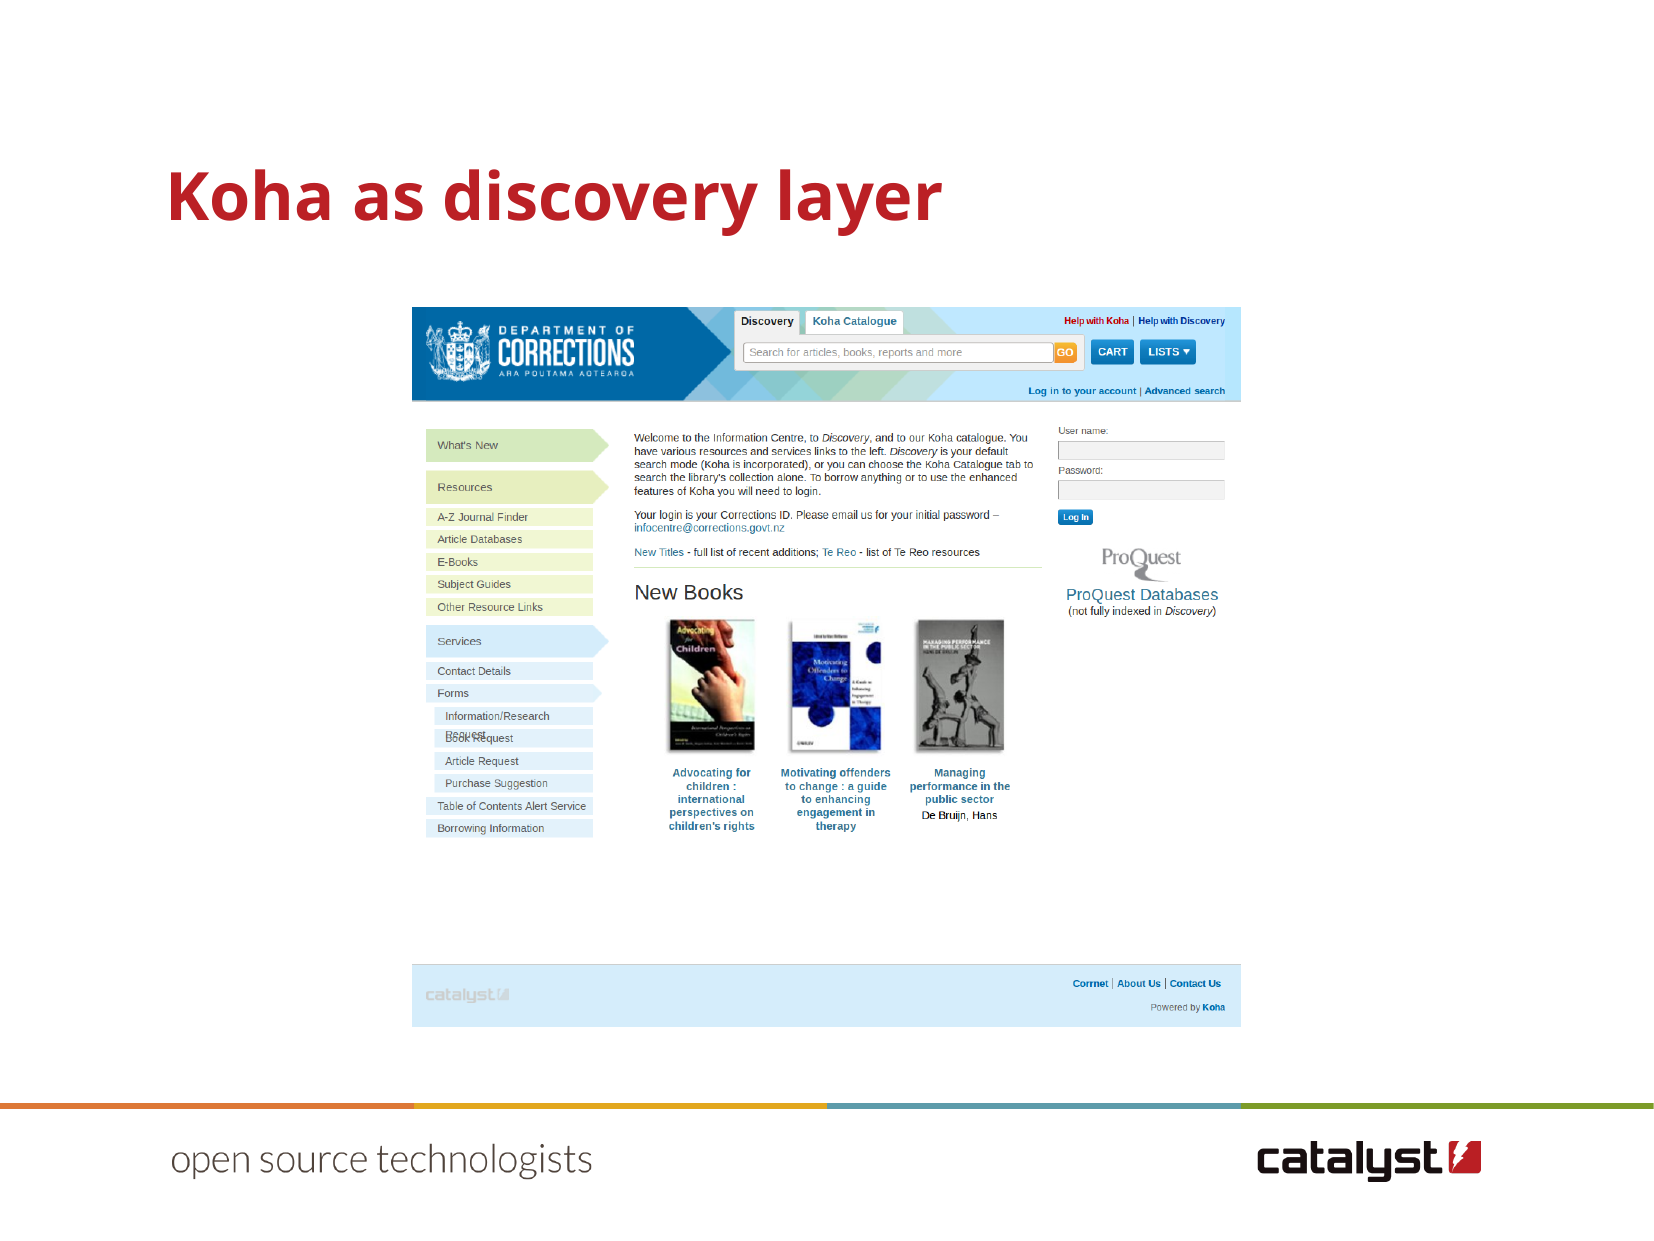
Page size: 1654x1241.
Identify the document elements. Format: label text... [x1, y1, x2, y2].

picture [0, 1103, 1654, 1182]
picture [412, 307, 1241, 1027]
title Koha as discovery layer [165, 90, 1489, 298]
